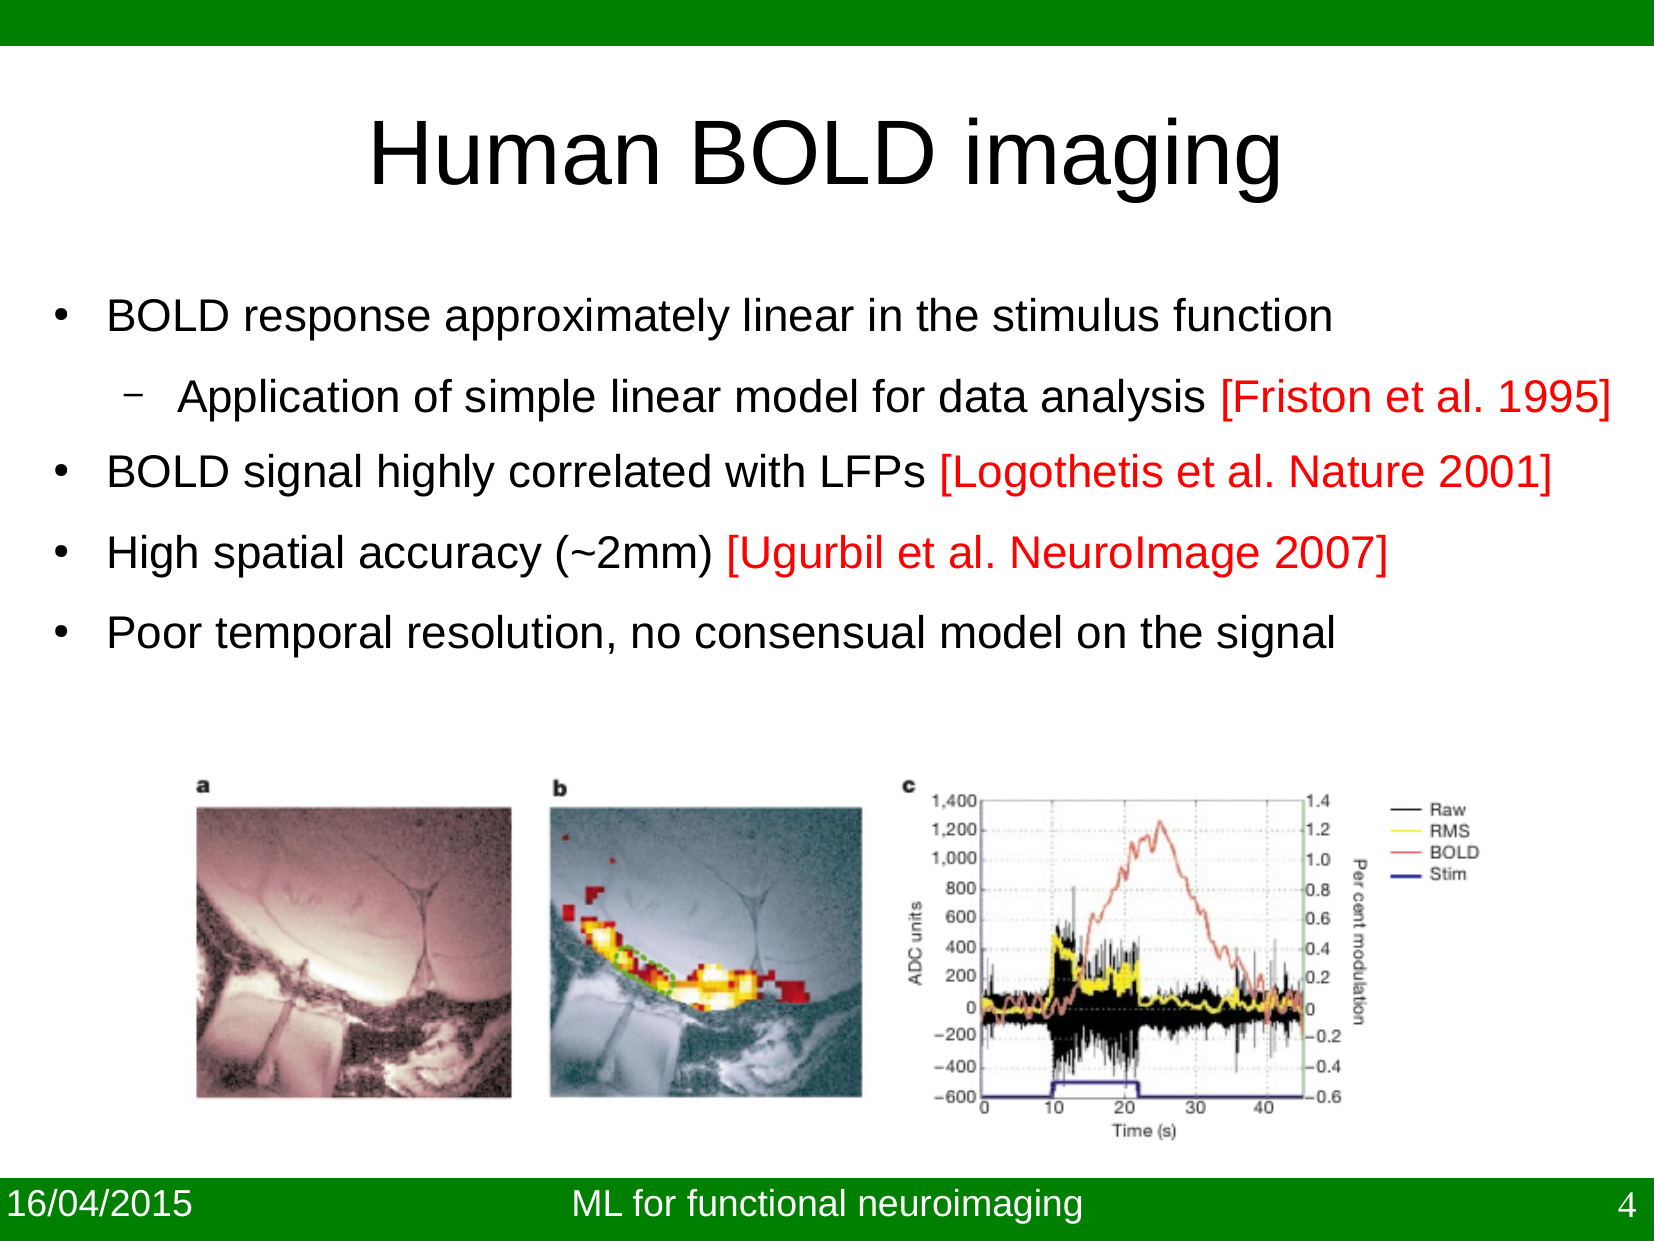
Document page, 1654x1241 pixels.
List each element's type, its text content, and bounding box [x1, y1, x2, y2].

picture [188, 768, 1489, 1146]
list BOLD response approximately linear in the stimulus function Application of simple linear model for data analysis [Friston et al. 1995] BOLD signal highly correlated with LFPs [Logothetis et al. Nature 2001] High spatial accuracy (~2mm) [Ugurbil et al. NeuroImage 2007] Poor temporal resolution, no consensual model on the signal [35, 290, 1642, 1109]
title Human BOLD imaging [82, 49, 1571, 257]
